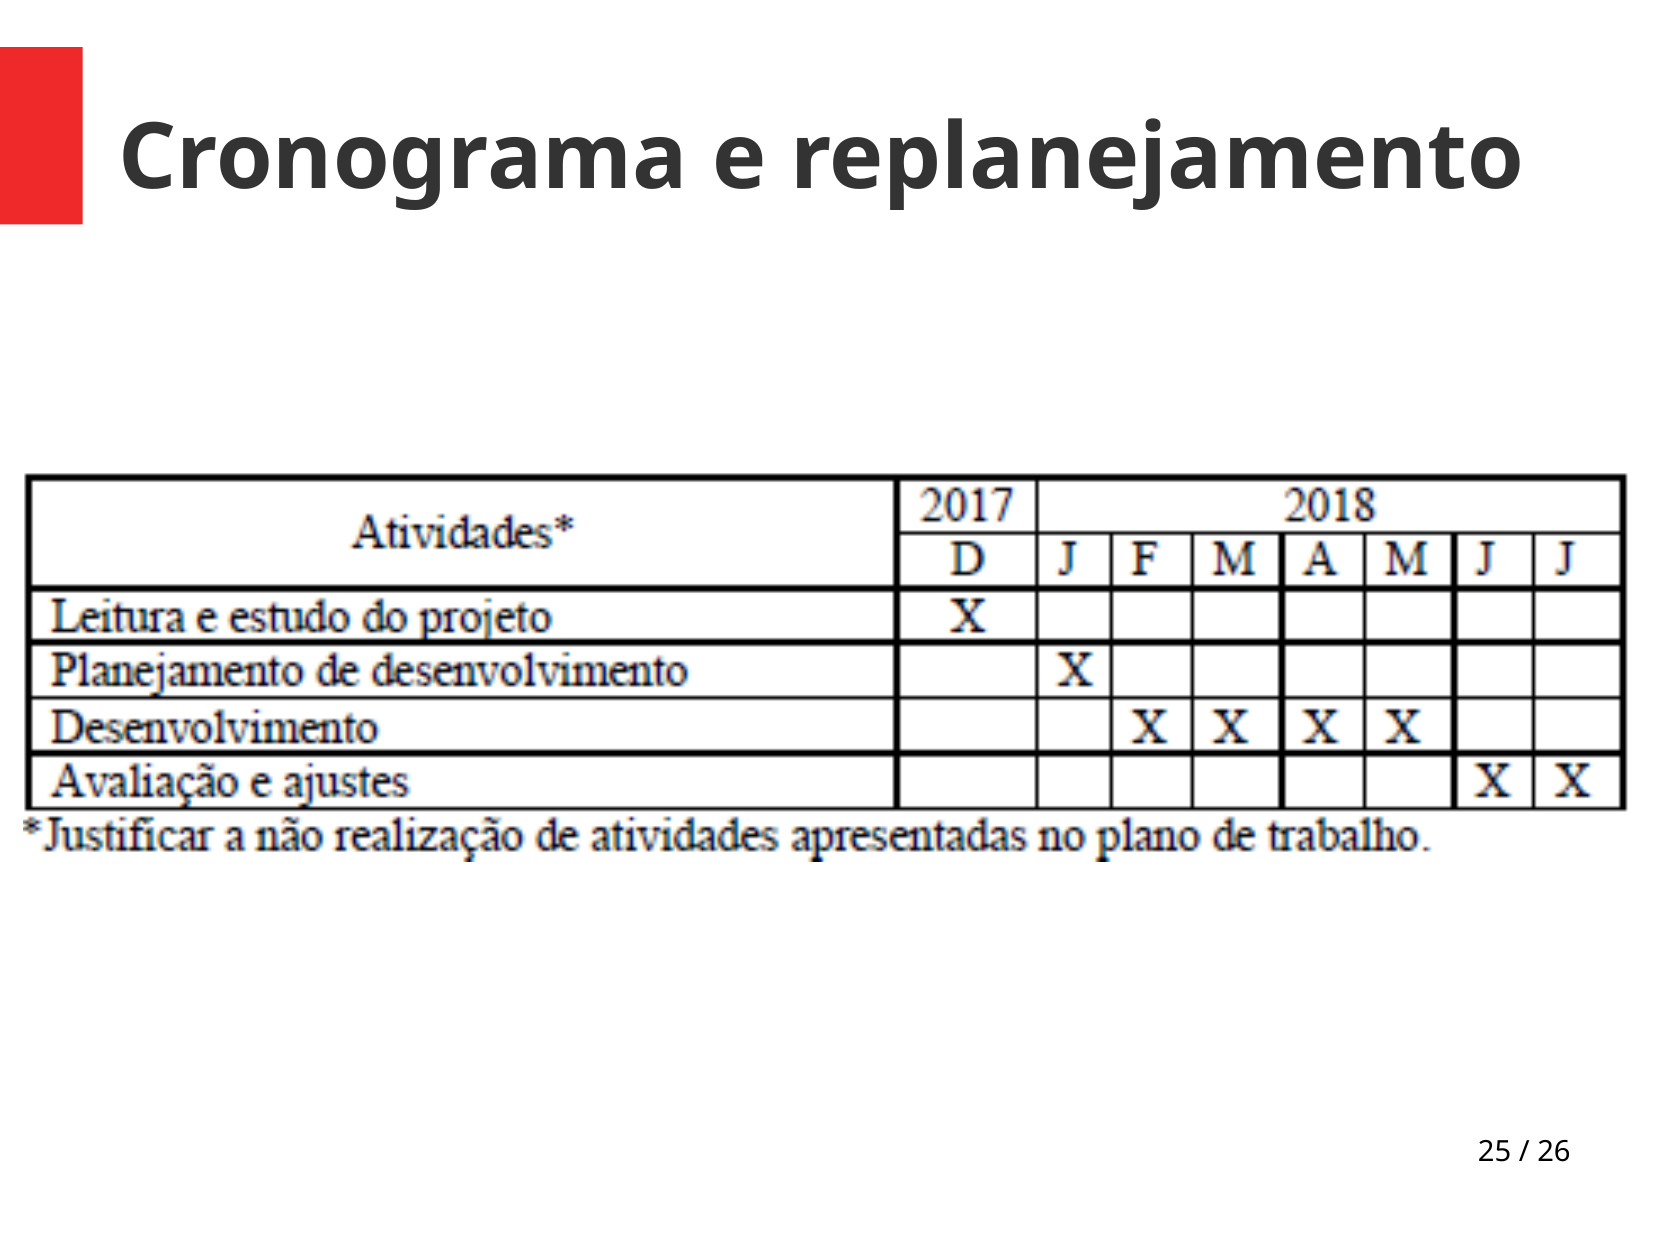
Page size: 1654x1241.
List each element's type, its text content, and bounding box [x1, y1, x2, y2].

title Cronograma e replanejamento [118, 45, 1571, 260]
picture [23, 472, 1631, 862]
